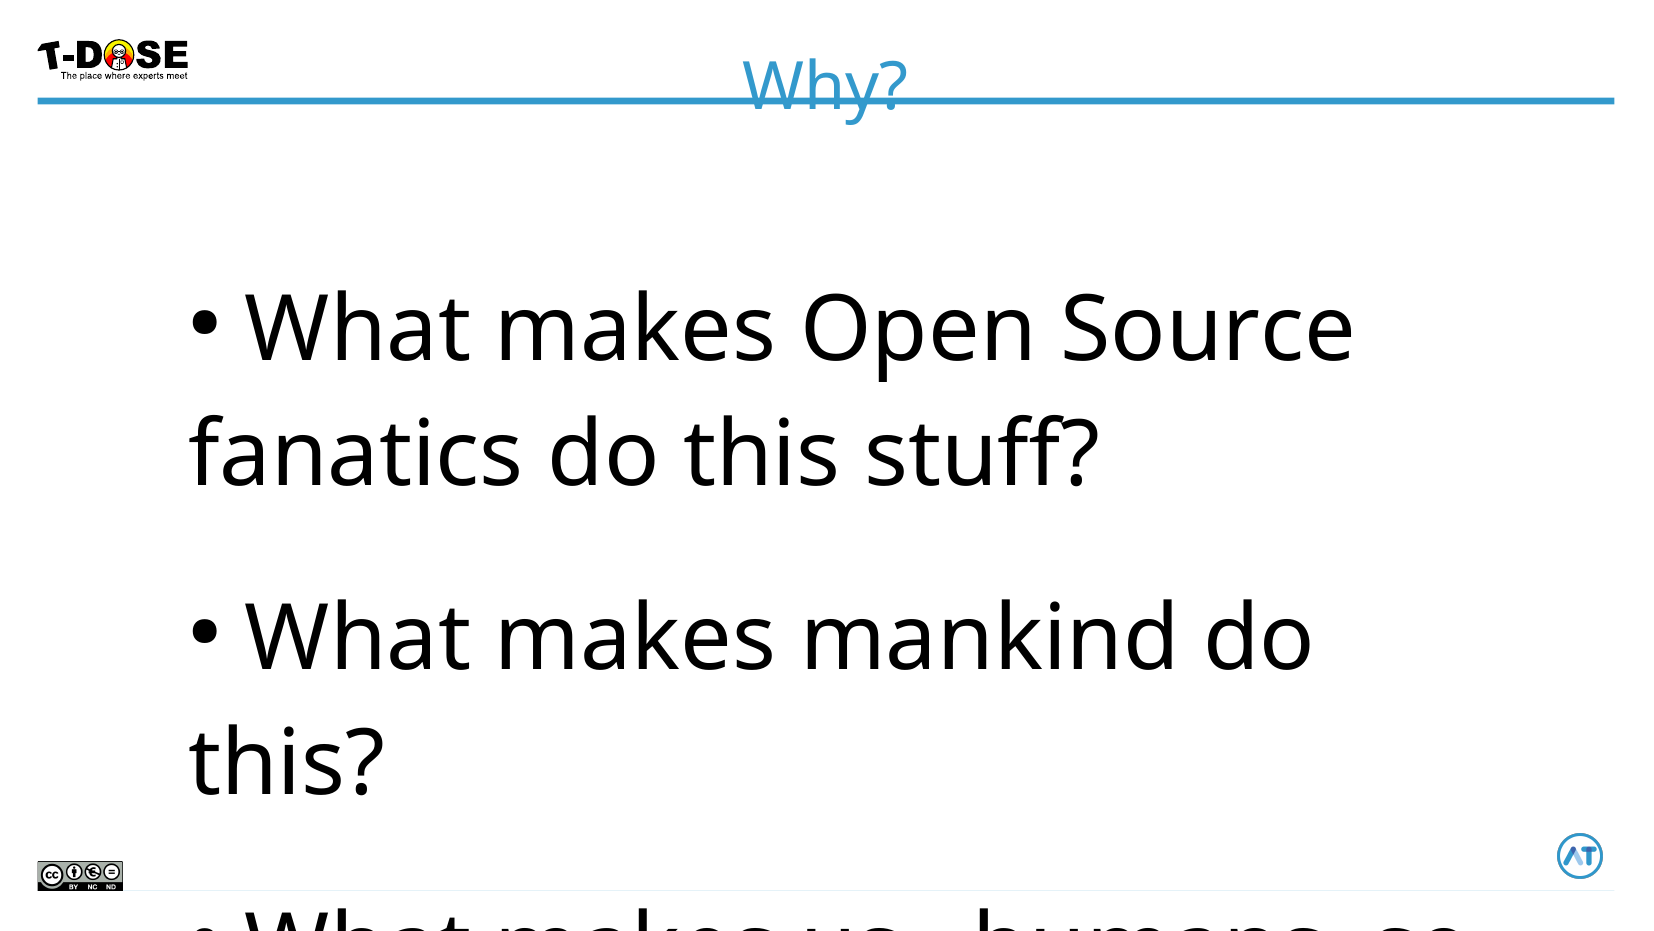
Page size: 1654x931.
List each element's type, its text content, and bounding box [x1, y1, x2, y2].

picture [37, 861, 123, 891]
text_box What makes Open Source fanatics do this stuff? What makes mankind do this? What makes us, humans, so incredibly curious? [188, 262, 1538, 676]
picture [1557, 833, 1603, 879]
text_box Why? [37, 38, 1615, 106]
